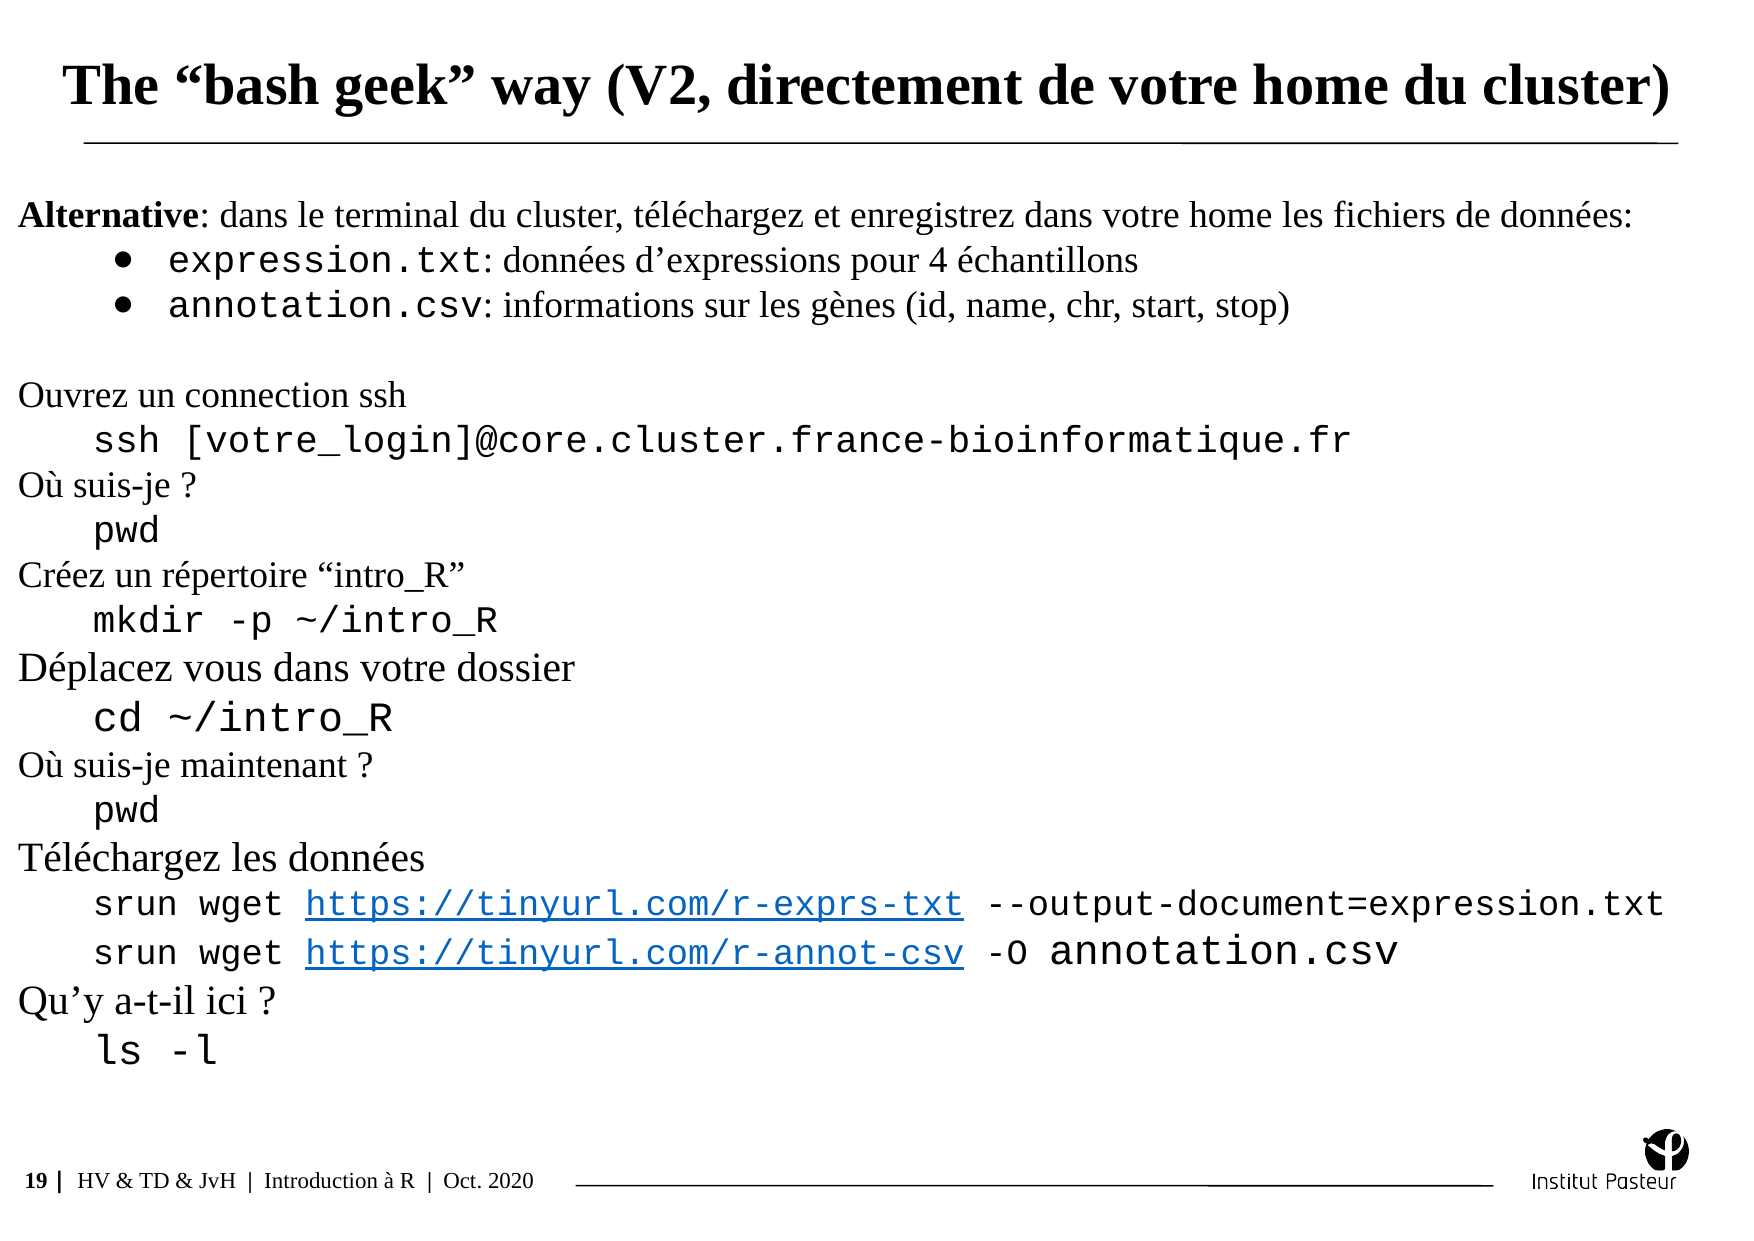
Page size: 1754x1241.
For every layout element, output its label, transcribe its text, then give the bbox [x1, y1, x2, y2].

text_box The “bash geek” way (V2, directement de votre home du cluster) [62, 2, 1692, 160]
picture [1533, 1147, 1689, 1189]
text_box Alternative: dans le terminal du cluster, téléchargez et enregistrez dans votre home les fichiers de données: expression.txt: données d’expressions pour 4 échantillons annotation.csv: informations sur les gènes (id, name, chr, start, stop) Ouvrez un connection ssh ssh [votre_login]@core.cluster.france-bioinformatique.fr Où suis-je ? pwd Créez un répertoire “intro_R” mkdir -p ~/intro_R Déplacez vous dans votre dossier cd ~/intro_R Où suis-je maintenant ? pwd Téléchargez les données srun wget https://tinyurl.com/r-exprs-txt --output-document=expression.txt srun wget https://tinyurl.com/r-annot-csv -O annotation.csv Qu’y a-t-il ici ? ls -l [18, 189, 1732, 1147]
